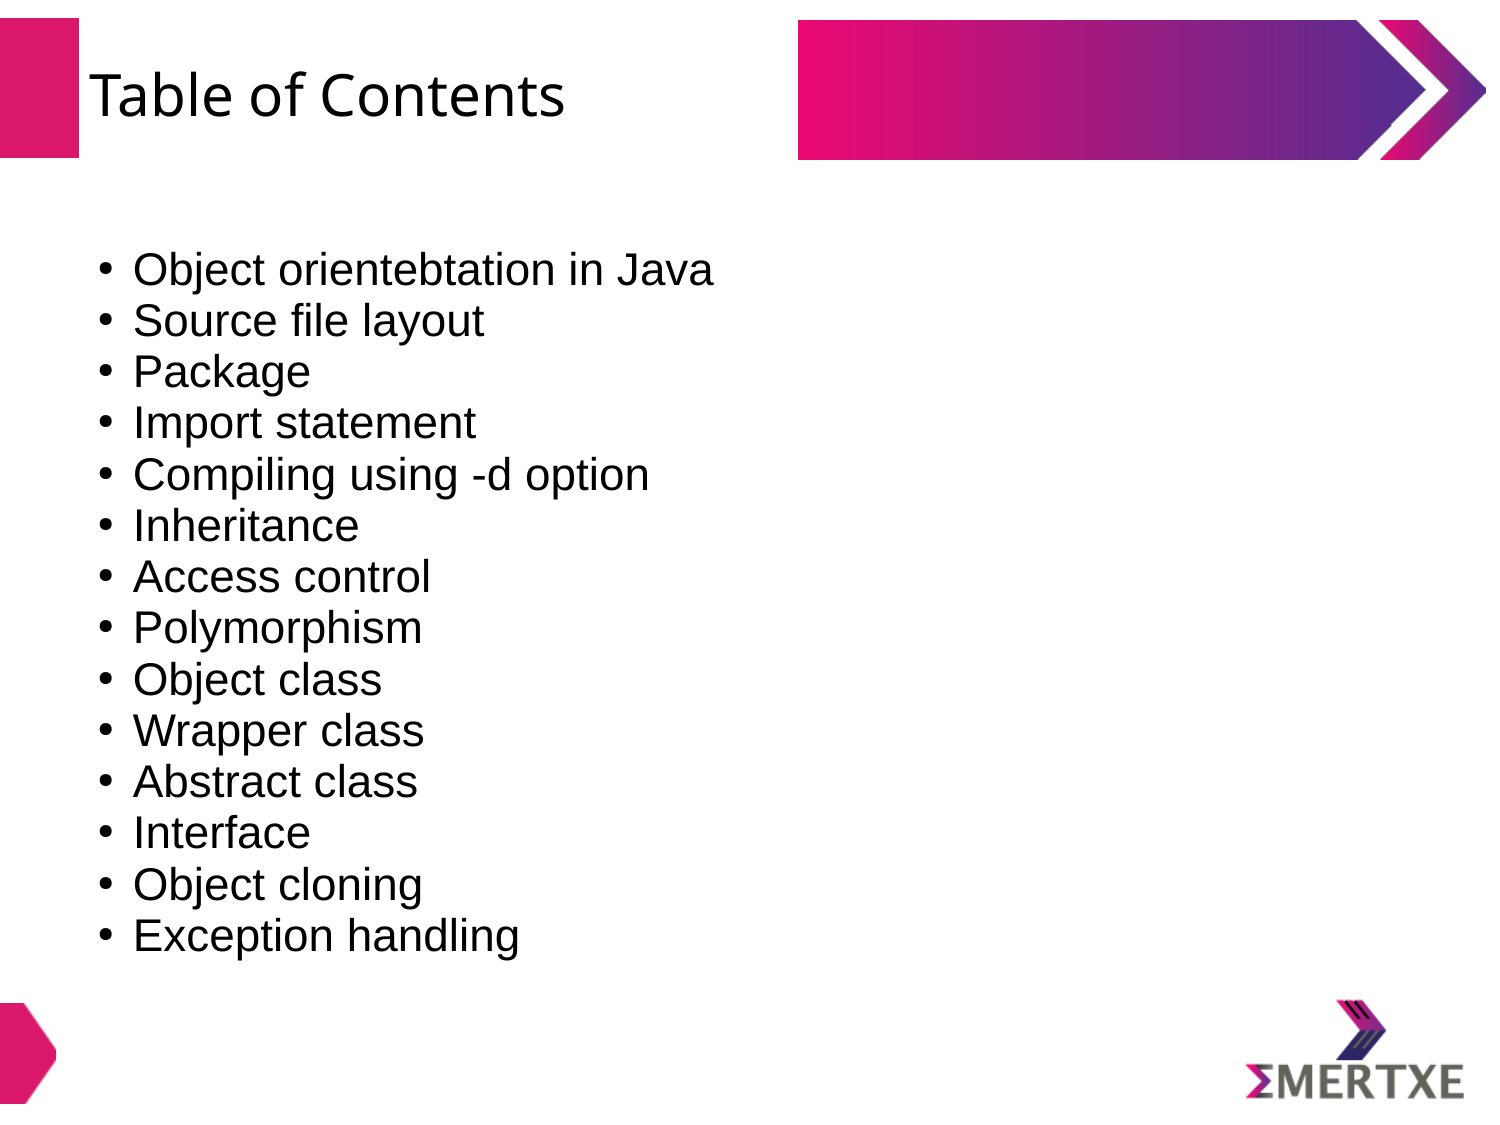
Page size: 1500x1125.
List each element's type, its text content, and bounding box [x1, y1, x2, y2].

text_box Object orientebtation in Java Source file layout Package Import statement Compiling using -d option Inheritance Access control Polymorphism Object class Wrapper class Abstract class Interface Object cloning Exception handling [82, 236, 1430, 1053]
text_box Table of Contents [75, 0, 1425, 188]
picture [1245, 996, 1465, 1099]
picture [1425, 20, 1486, 160]
